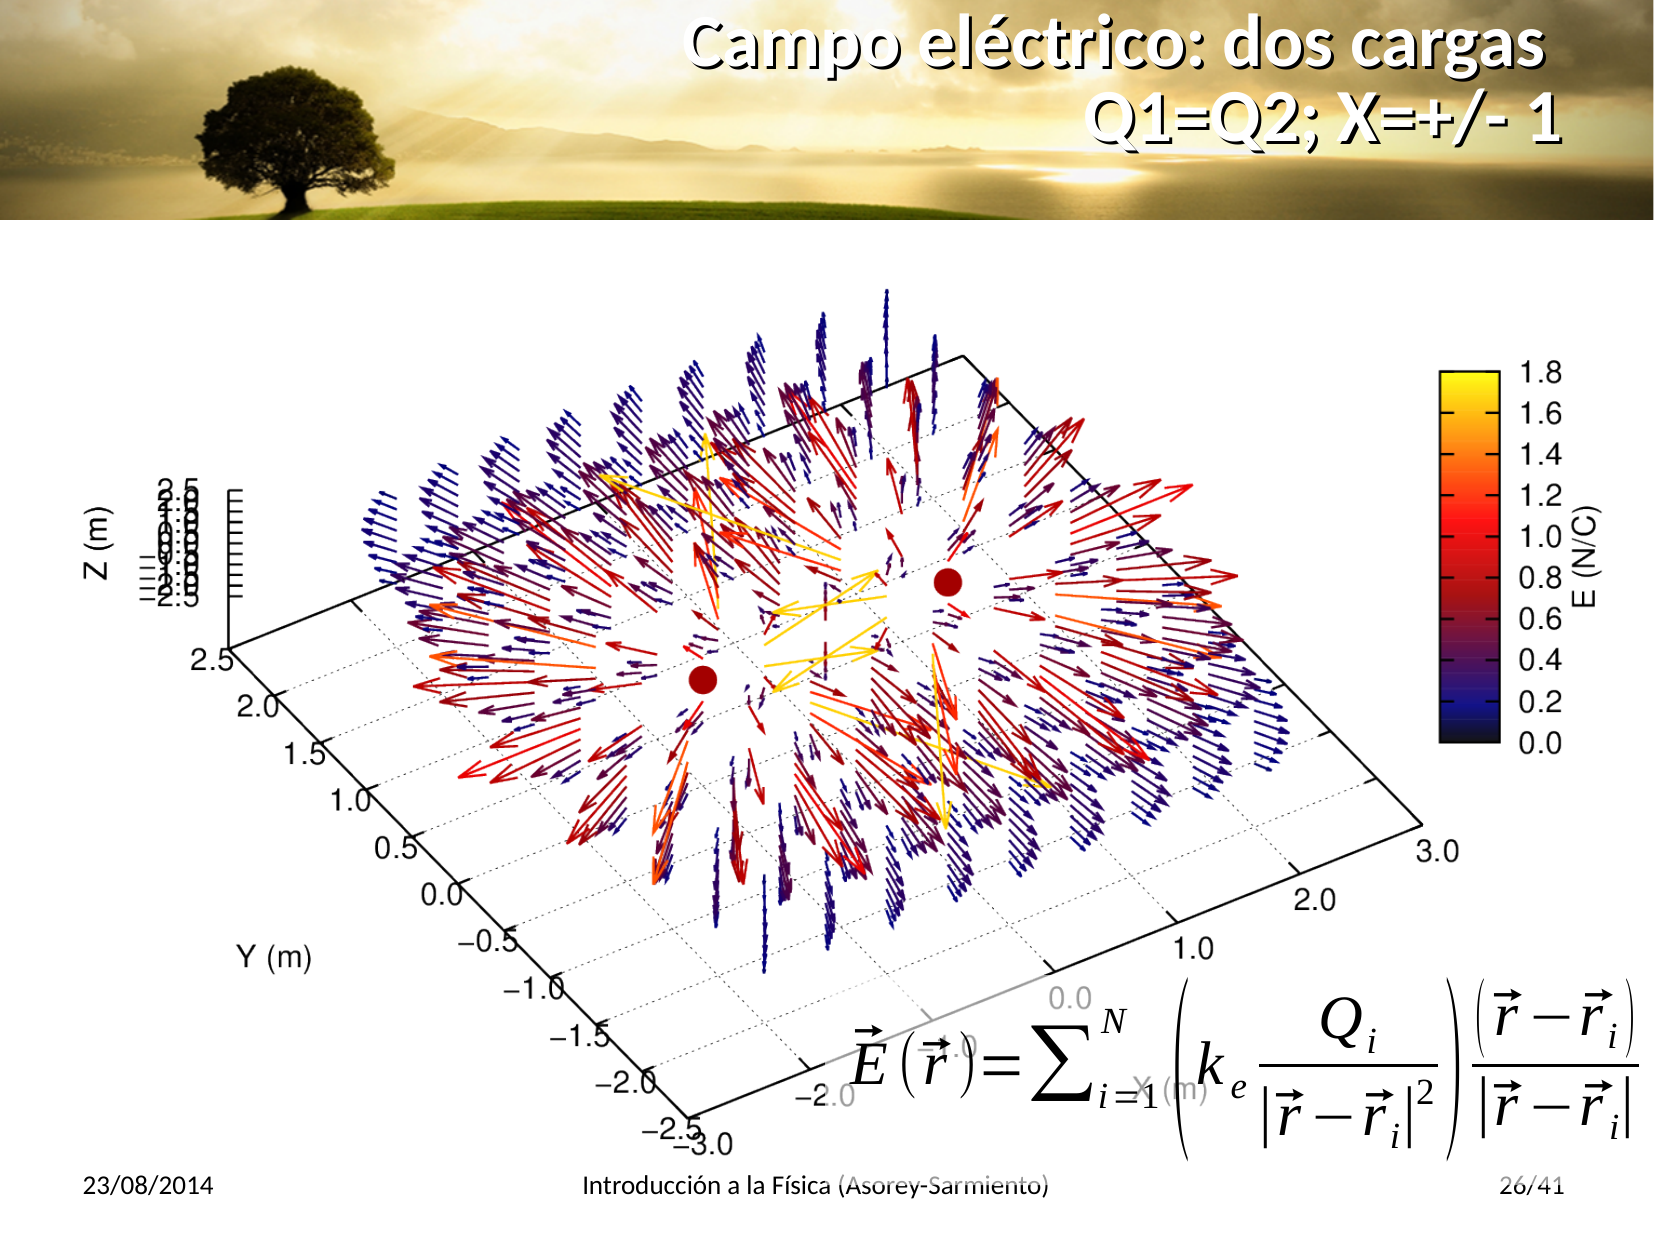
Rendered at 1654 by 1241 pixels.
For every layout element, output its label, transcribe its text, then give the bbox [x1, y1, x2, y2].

picture [0, 0, 1654, 1241]
text_box [825, 975, 1654, 1186]
chart [840, 975, 1649, 1166]
title Campo eléctrico: dos cargas Q1=Q2; X=+/- 1 [75, 9, 1564, 106]
